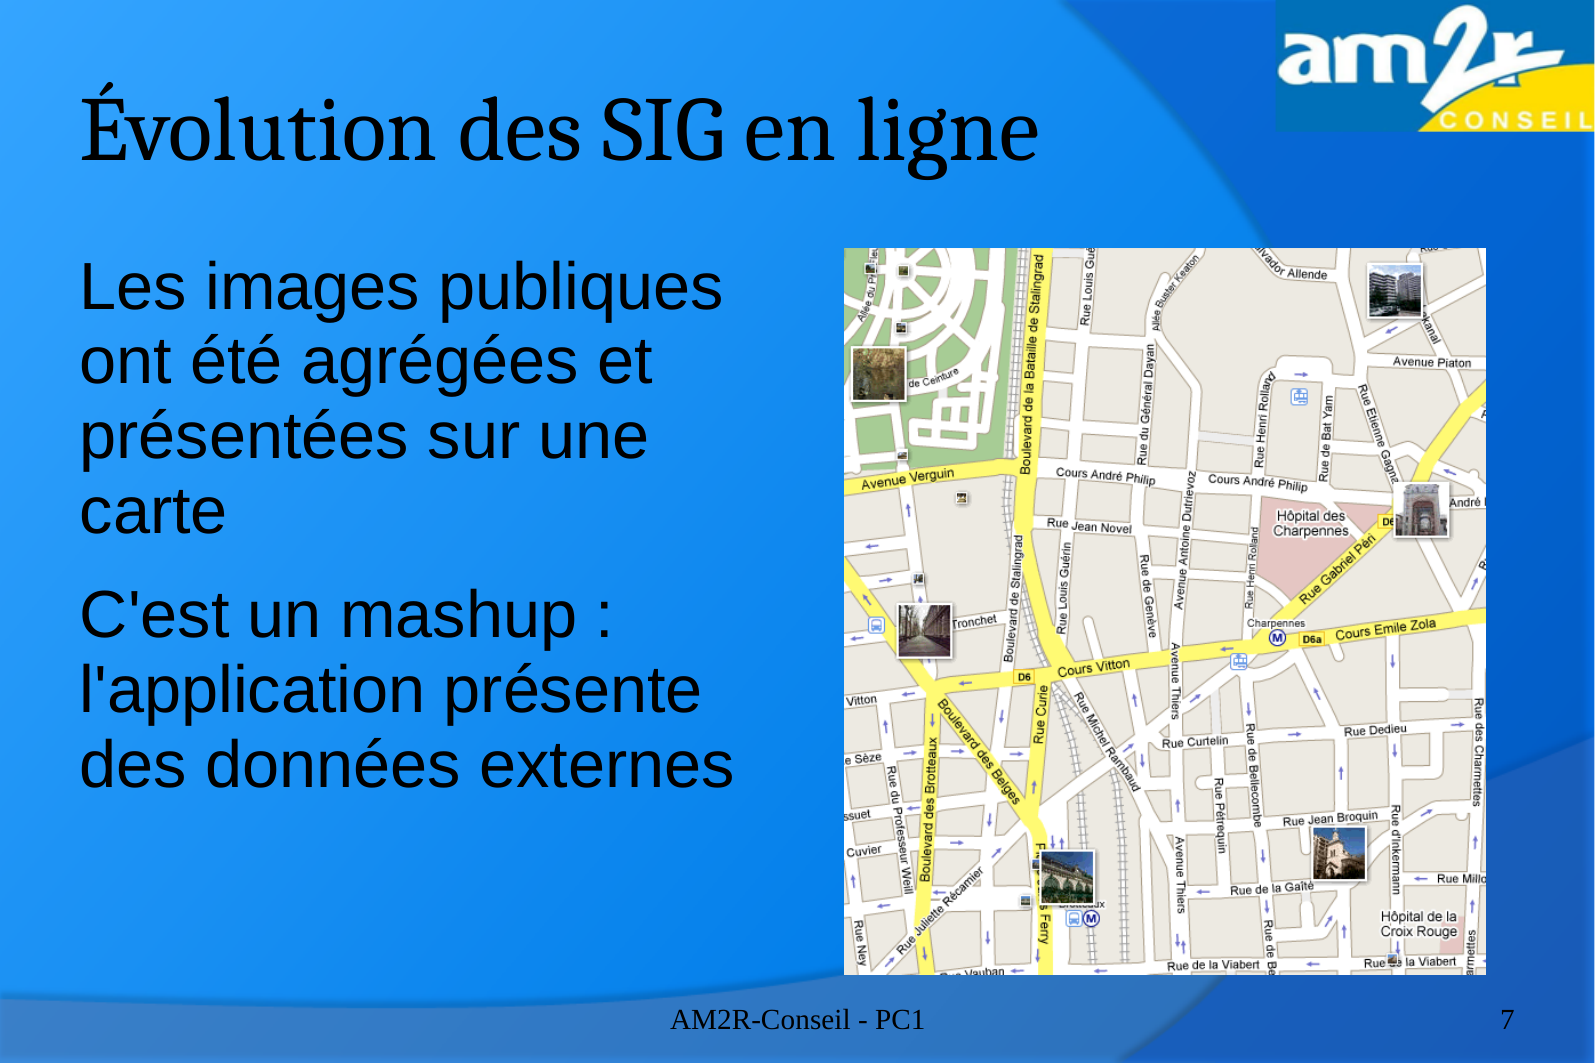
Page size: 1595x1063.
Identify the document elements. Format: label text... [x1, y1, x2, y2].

picture [0, 0, 1595, 1063]
list Les images publiques ont été agrégées et présentées sur une carte C'est un mashup : l'application présente des données externes [79, 248, 780, 975]
title Évolution des SIG en ligne [79, 42, 1152, 220]
